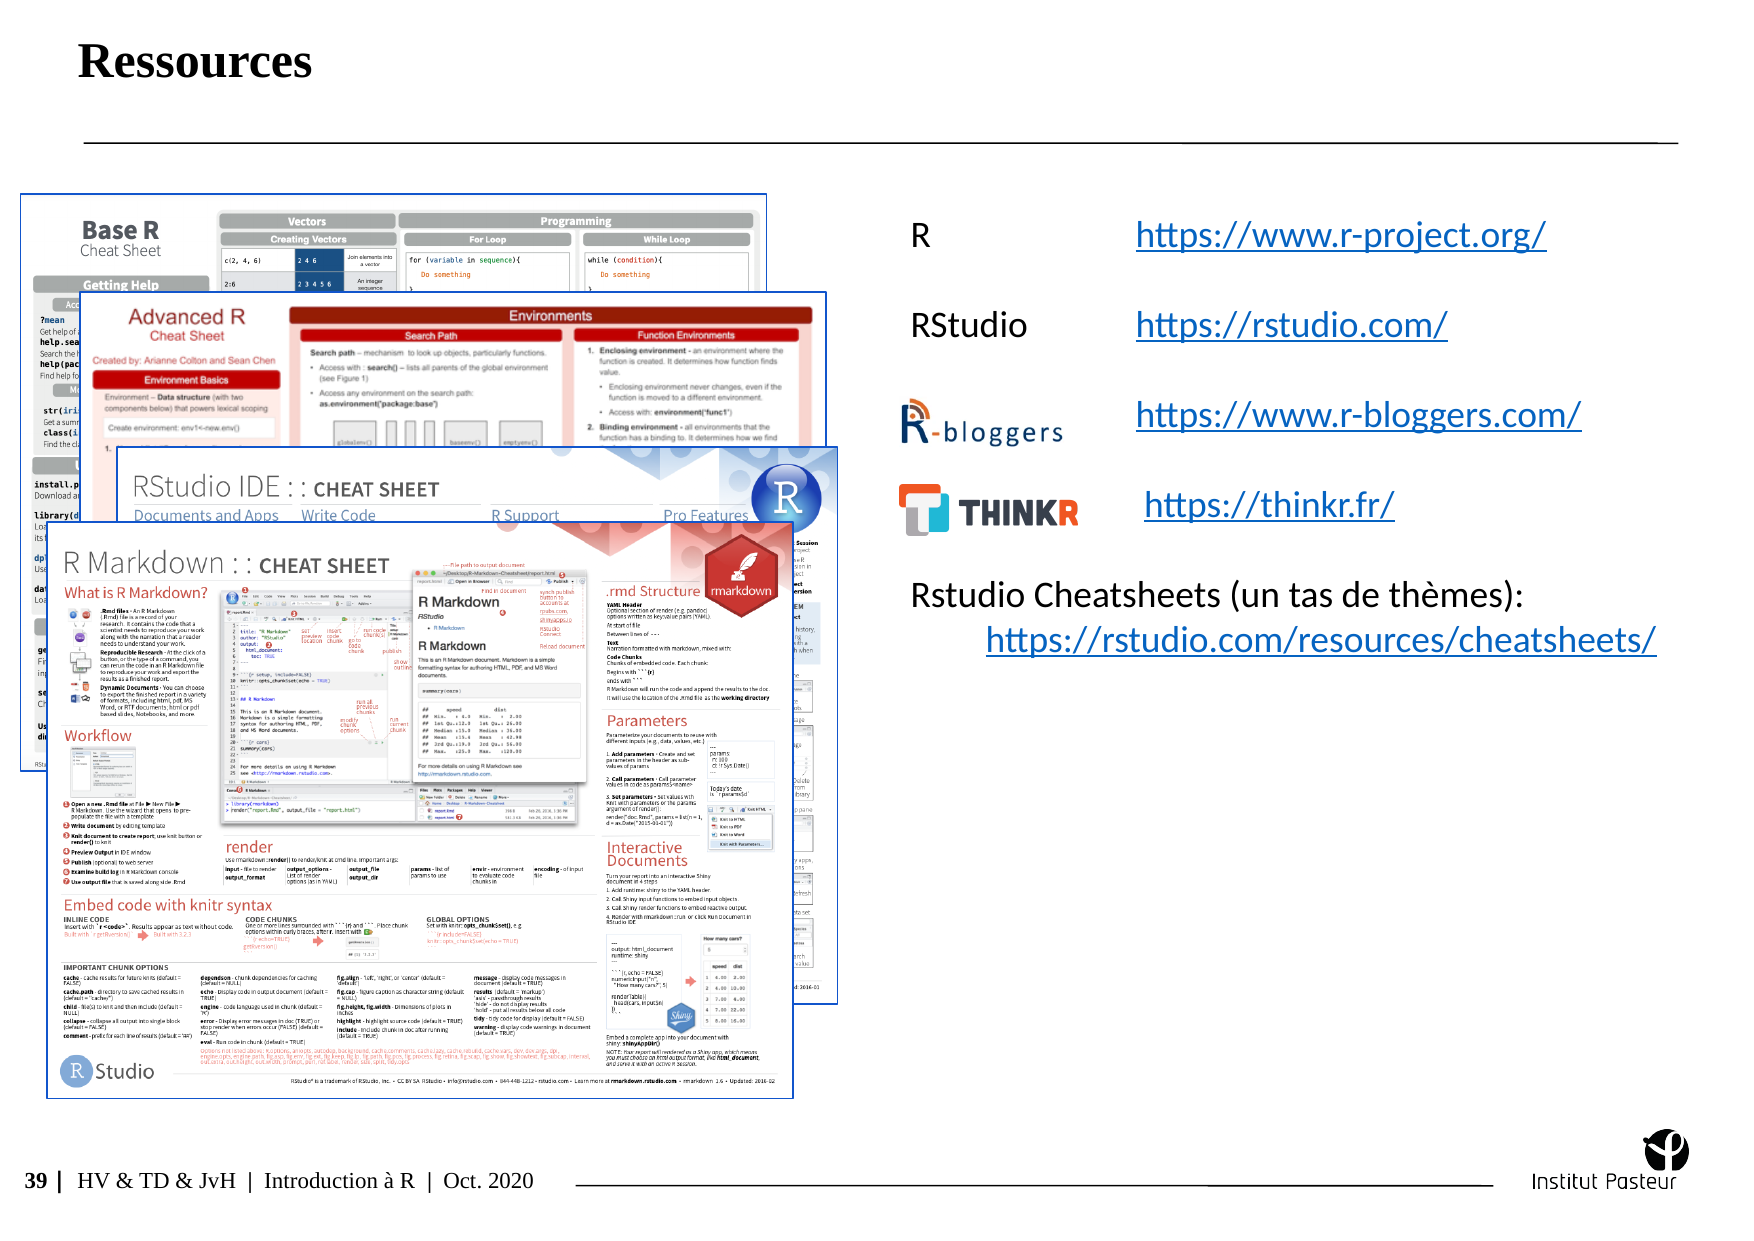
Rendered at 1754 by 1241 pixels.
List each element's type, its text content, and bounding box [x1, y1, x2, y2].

title Ressources [62, 2, 1692, 114]
picture [899, 396, 1065, 448]
picture [1533, 1152, 1689, 1189]
picture [117, 447, 837, 1004]
list R https://www.r-project.org/ RStudio https://rstudio.com/ https://www.r-bloggers.com/ https://thinkr.fr/ Rstudio Cheatsheets (un tas de thèmes): https://rstudio.com/resources/cheatsheets/ [895, 194, 1700, 1152]
picture [80, 292, 826, 521]
picture [899, 484, 1078, 536]
picture [21, 194, 766, 771]
picture [47, 522, 793, 1098]
